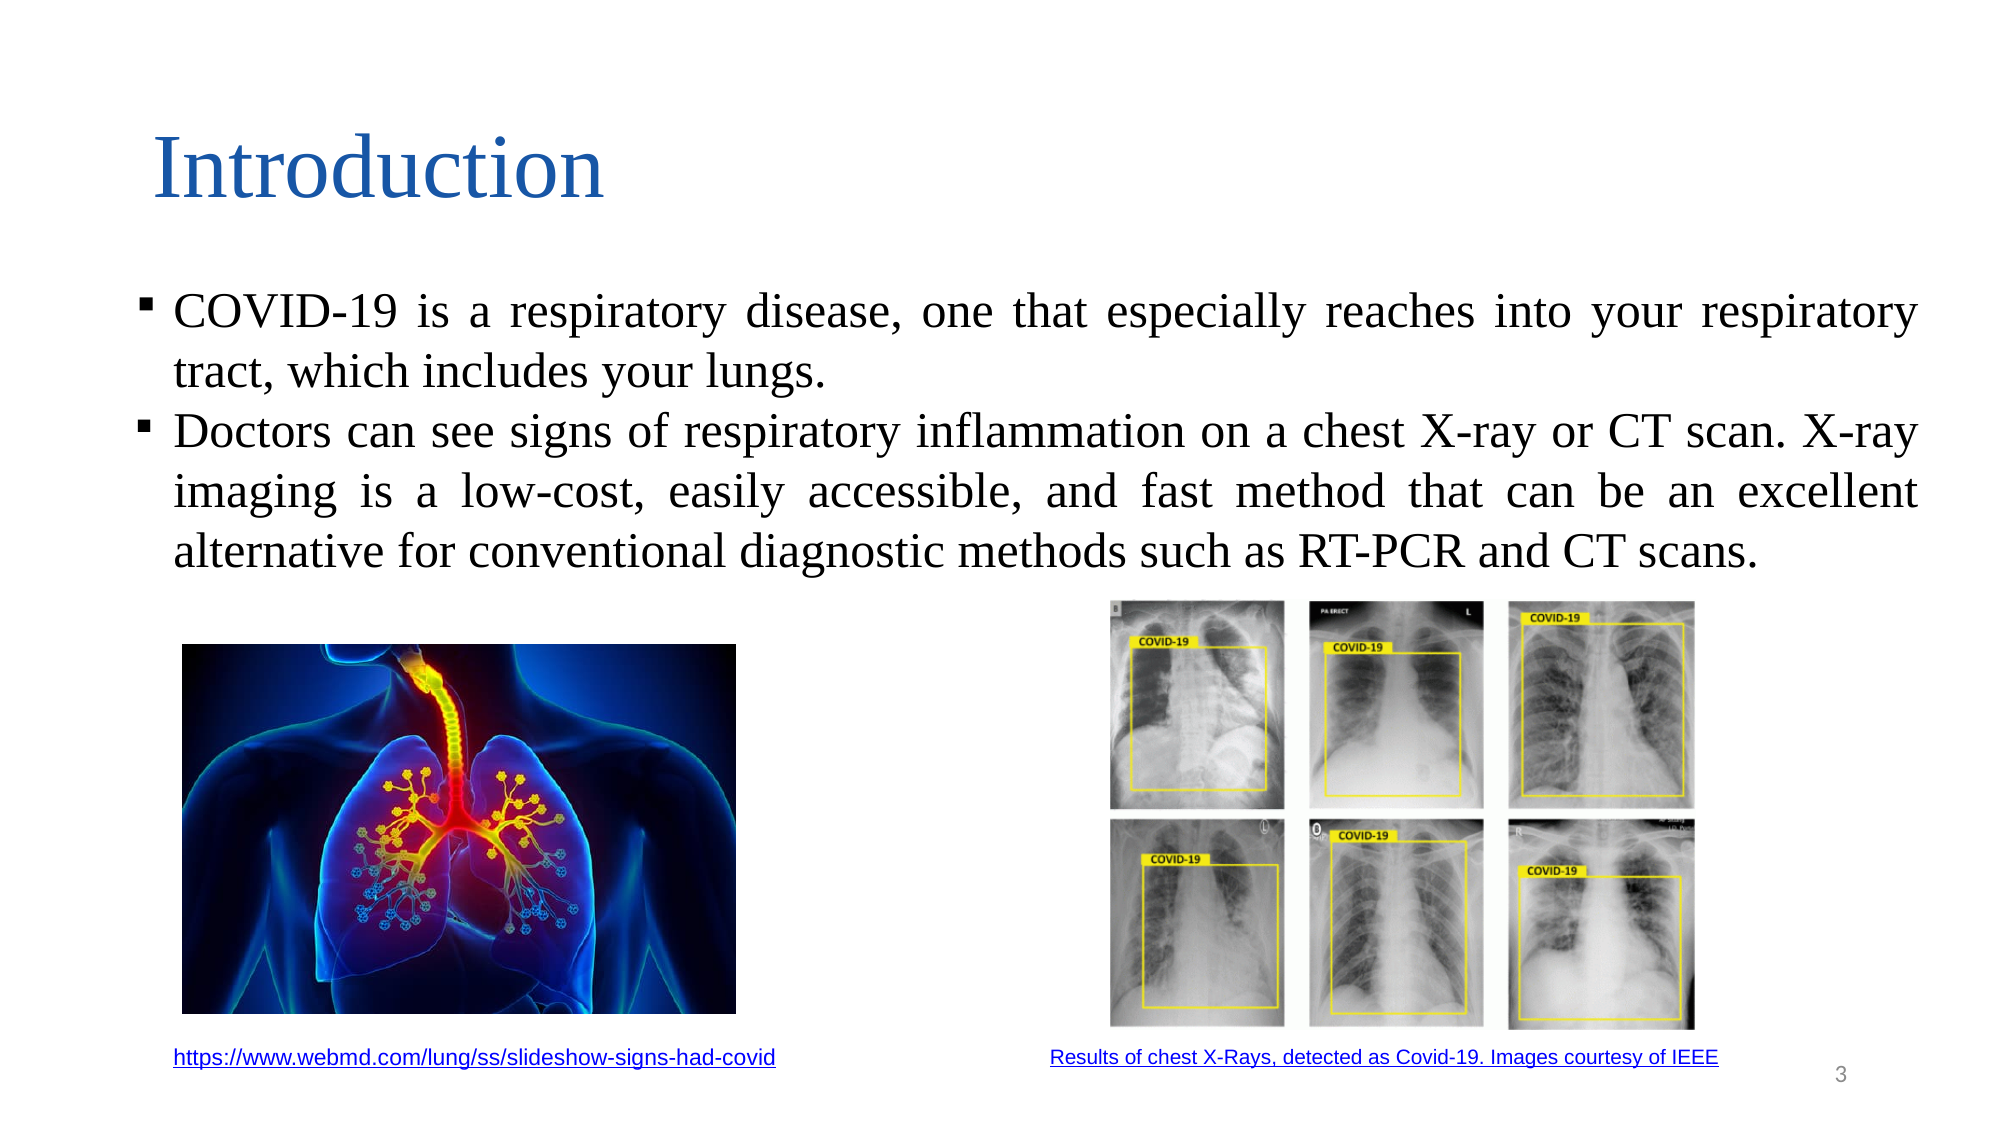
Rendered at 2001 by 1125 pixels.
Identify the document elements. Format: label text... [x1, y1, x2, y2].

text_box https://www.webmd.com/lung/ss/slideshow-signs-had-covid [158, 1035, 825, 1092]
text_box COVID-19 is a respiratory disease, one that especially reaches into your respiratory tract, which includes your lungs. Doctors can see signs of respiratory inflammation on a chest X-ray or CT scan. X-ray imaging is a low-cost, easily accessible, and fast method that can be an excellent alternative for conventional diagnostic methods such as RT-PCR and CT scans. [123, 270, 1935, 586]
text_box Results of chest X-Rays, detected as Covid-19. Images courtesy of IEEE [1035, 1036, 1794, 1075]
picture [182, 644, 736, 1014]
text_box Introduction [137, 59, 1862, 270]
text_box <number> [1412, 1042, 1862, 1103]
picture [1110, 599, 1696, 1030]
